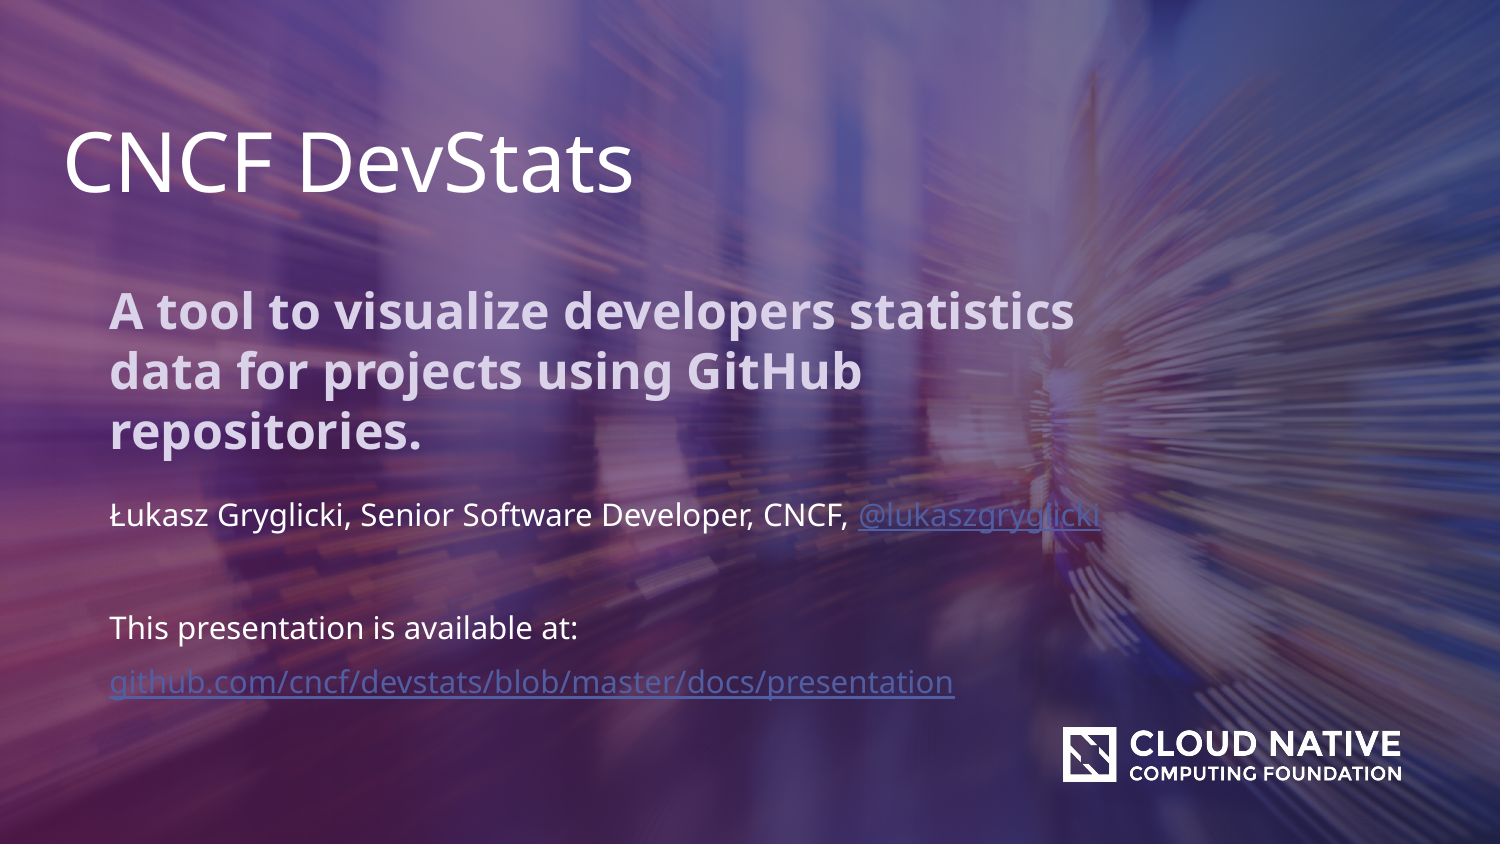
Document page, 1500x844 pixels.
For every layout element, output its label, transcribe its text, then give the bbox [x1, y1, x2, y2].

list Łukasz Gryglicki, Senior Software Developer, CNCF, @lukaszgryglicki This presentation is available at: github.com/cncf/devstats/blob/master/docs/presentation [98, 483, 1255, 564]
picture [1063, 727, 1401, 782]
title A tool to visualize developers statistics data for projects using GitHub repositories. [98, 254, 1133, 484]
title CNCF DevStats [42, 44, 841, 274]
